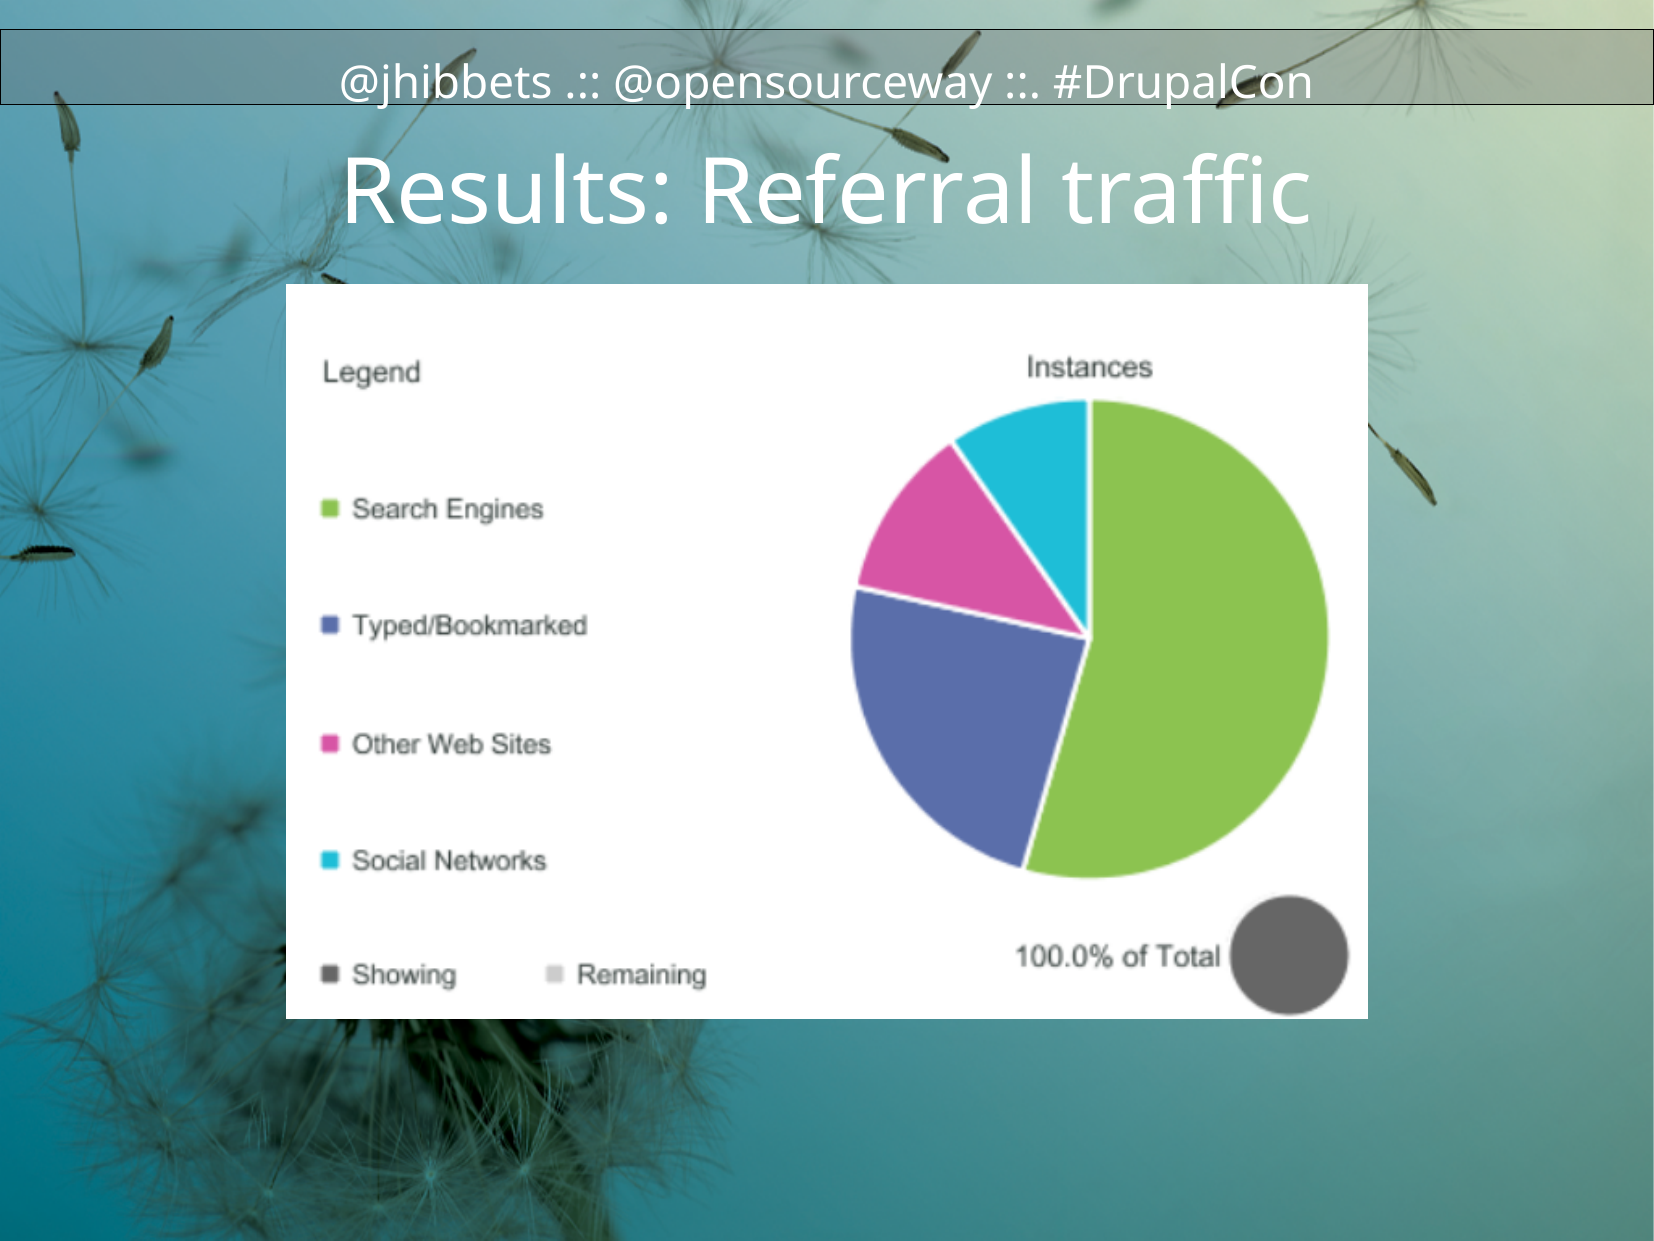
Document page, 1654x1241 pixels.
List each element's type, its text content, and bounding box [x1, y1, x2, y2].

title Results: Referral traffic [82, 84, 1571, 292]
picture [0, 105, 1654, 1241]
picture [0, 0, 1654, 29]
